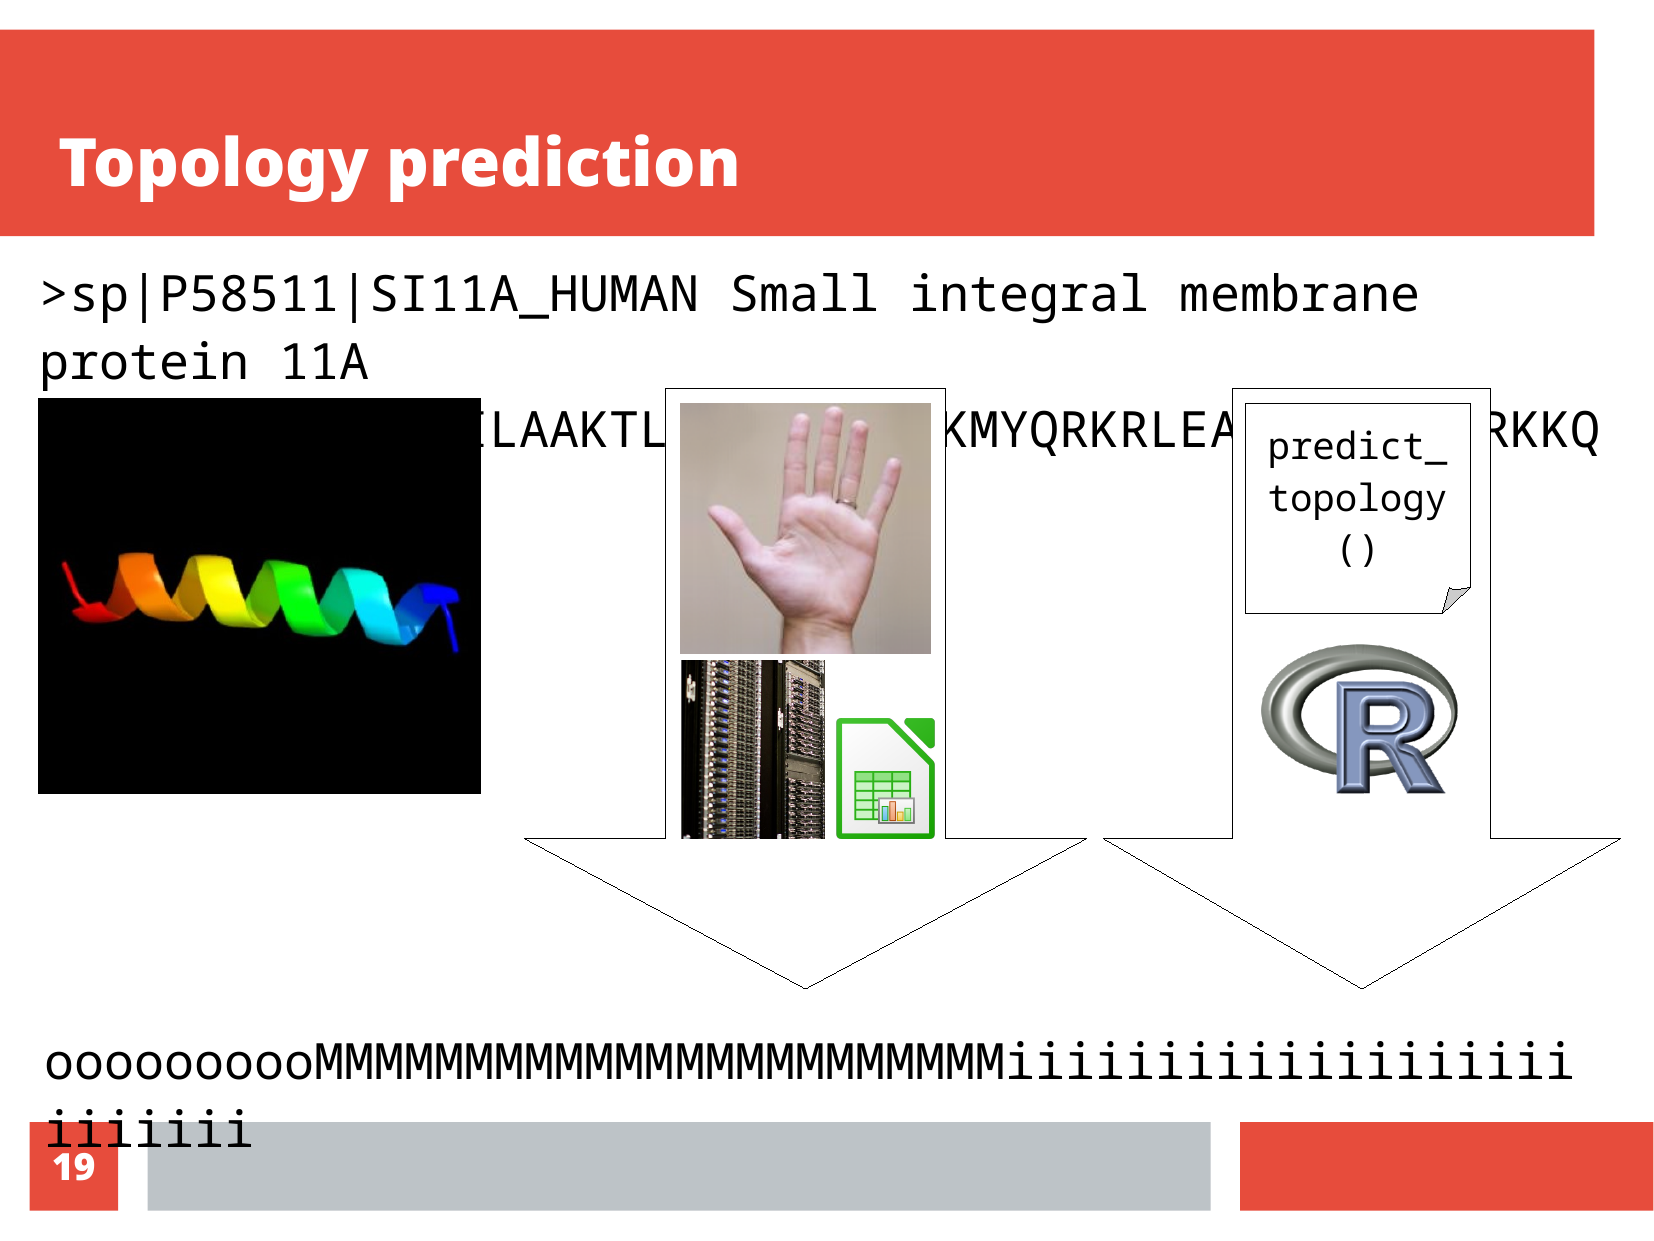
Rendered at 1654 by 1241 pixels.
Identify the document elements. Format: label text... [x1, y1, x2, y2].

text_box >sp|P58511|SI11A_HUMAN Small integral membrane protein 11A MNWKVLEHVPLLLYILAAKTLILCLTFAGVKMYQRKRLEAKQQKLEAERKKQSEKKDN [24, 250, 1636, 369]
text_box [524, 388, 1087, 989]
text_box oooooooooMMMMMMMMMMMMMMMMMMMMMMMiiiiiiiiiiiiiiiiiiiiiiiiii [30, 1018, 1606, 1094]
picture [680, 403, 931, 654]
text_box predict_ topology() [1245, 403, 1471, 614]
picture [1260, 643, 1458, 794]
picture [476, 415, 481, 444]
picture [681, 660, 946, 839]
text_box [1103, 388, 1621, 989]
picture [38, 398, 481, 794]
title Topology prediction [59, 57, 1595, 206]
